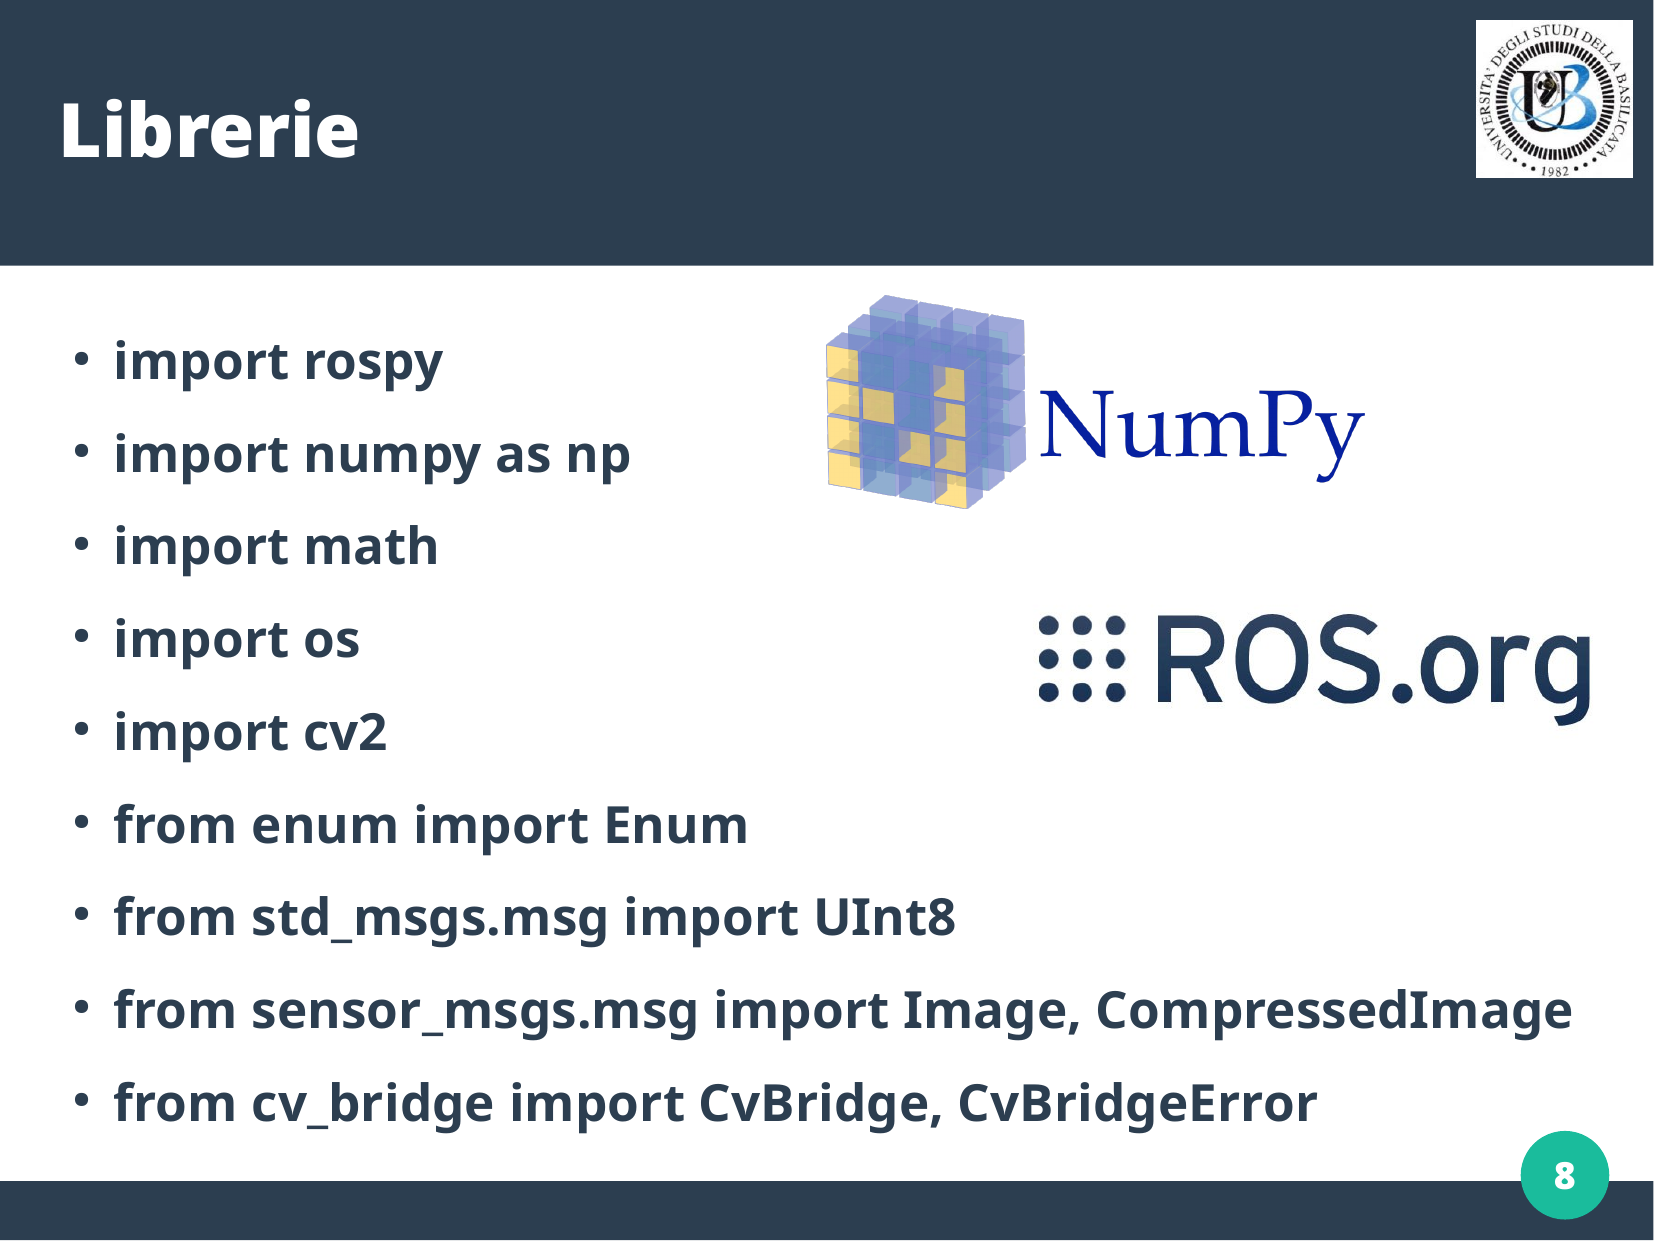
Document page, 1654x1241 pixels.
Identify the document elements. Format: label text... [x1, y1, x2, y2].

list import rospy import numpy as np import math import os import cv2 from enum import Enum from std_msgs.msg import UInt8 from sensor_msgs.msg import Image, CompressedImage from cv_bridge import CvBridge, CvBridgeError [59, 324, 1595, 1152]
picture [826, 295, 1365, 509]
picture [1003, 560, 1636, 783]
title Librerie [59, 49, 1595, 207]
picture [1476, 20, 1633, 178]
